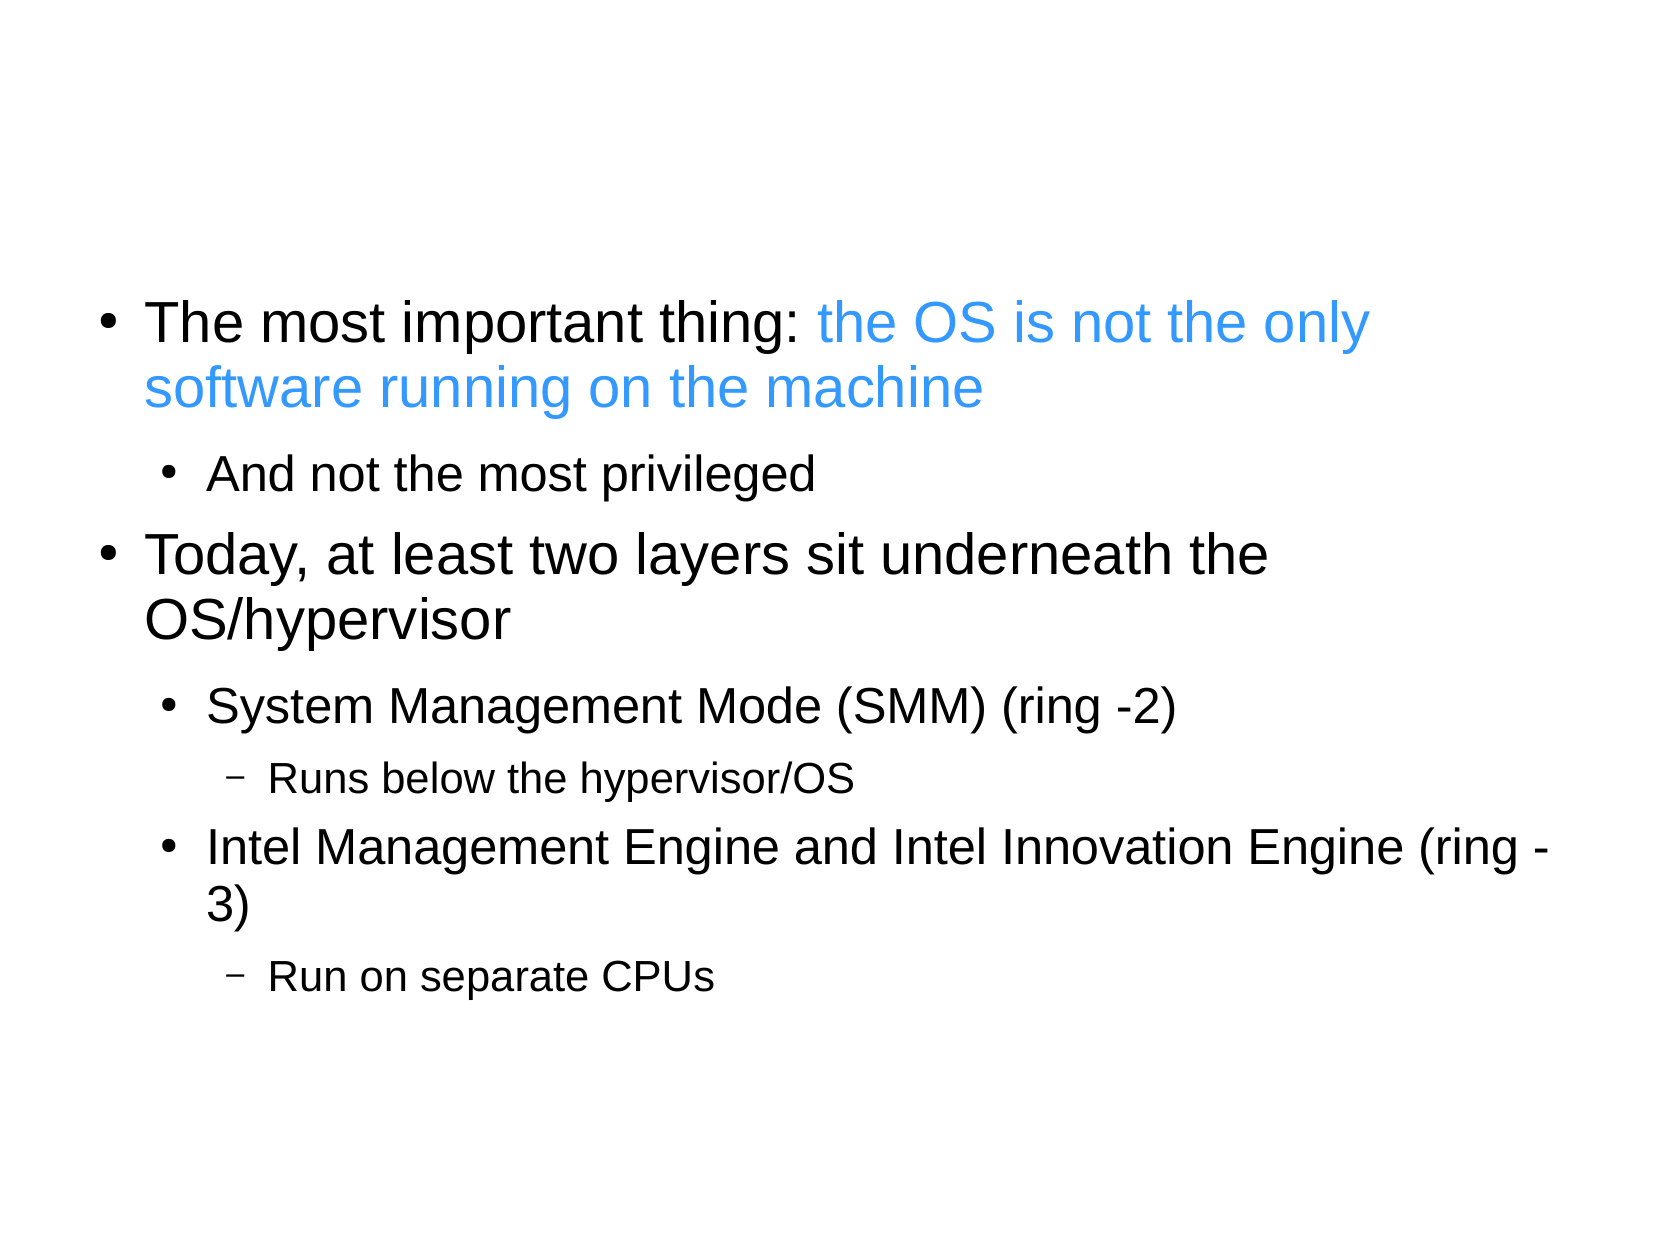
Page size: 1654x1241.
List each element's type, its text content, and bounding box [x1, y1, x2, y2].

list The most important thing: the OS is not the only software running on the machine And not the most privileged Today, at least two layers sit underneath the OS/hypervisor System Management Mode (SMM) (ring -2) Runs below the hypervisor/OS Intel Management Engine and Intel Innovation Engine (ring -3) Run on separate CPUs [82, 290, 1571, 1010]
